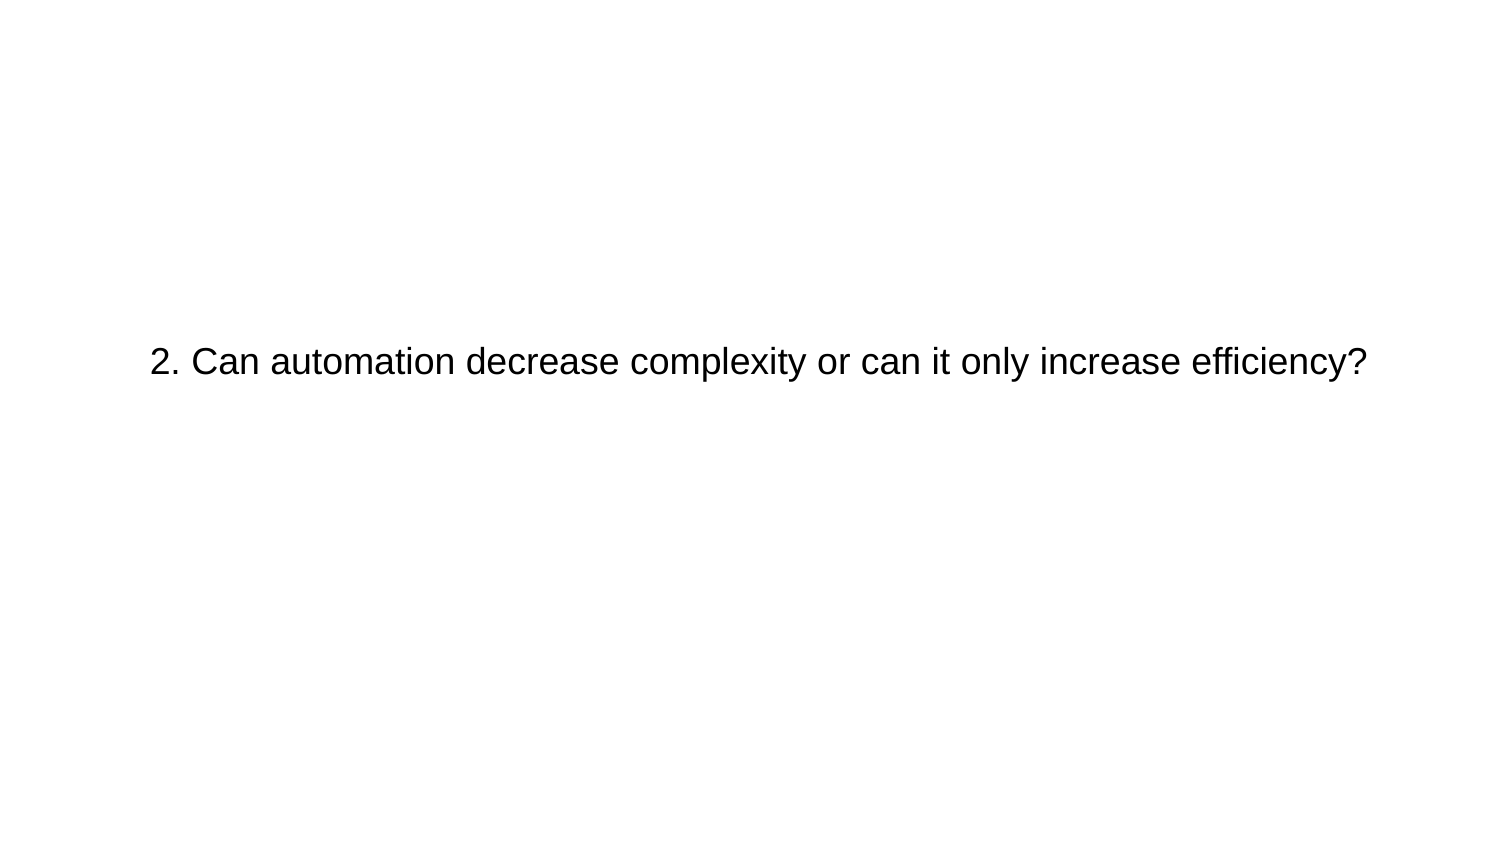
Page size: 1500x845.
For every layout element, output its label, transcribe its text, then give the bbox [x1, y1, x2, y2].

text_box 2. Can automation decrease complexity or can it only increase efficiency? [135, 333, 1396, 391]
